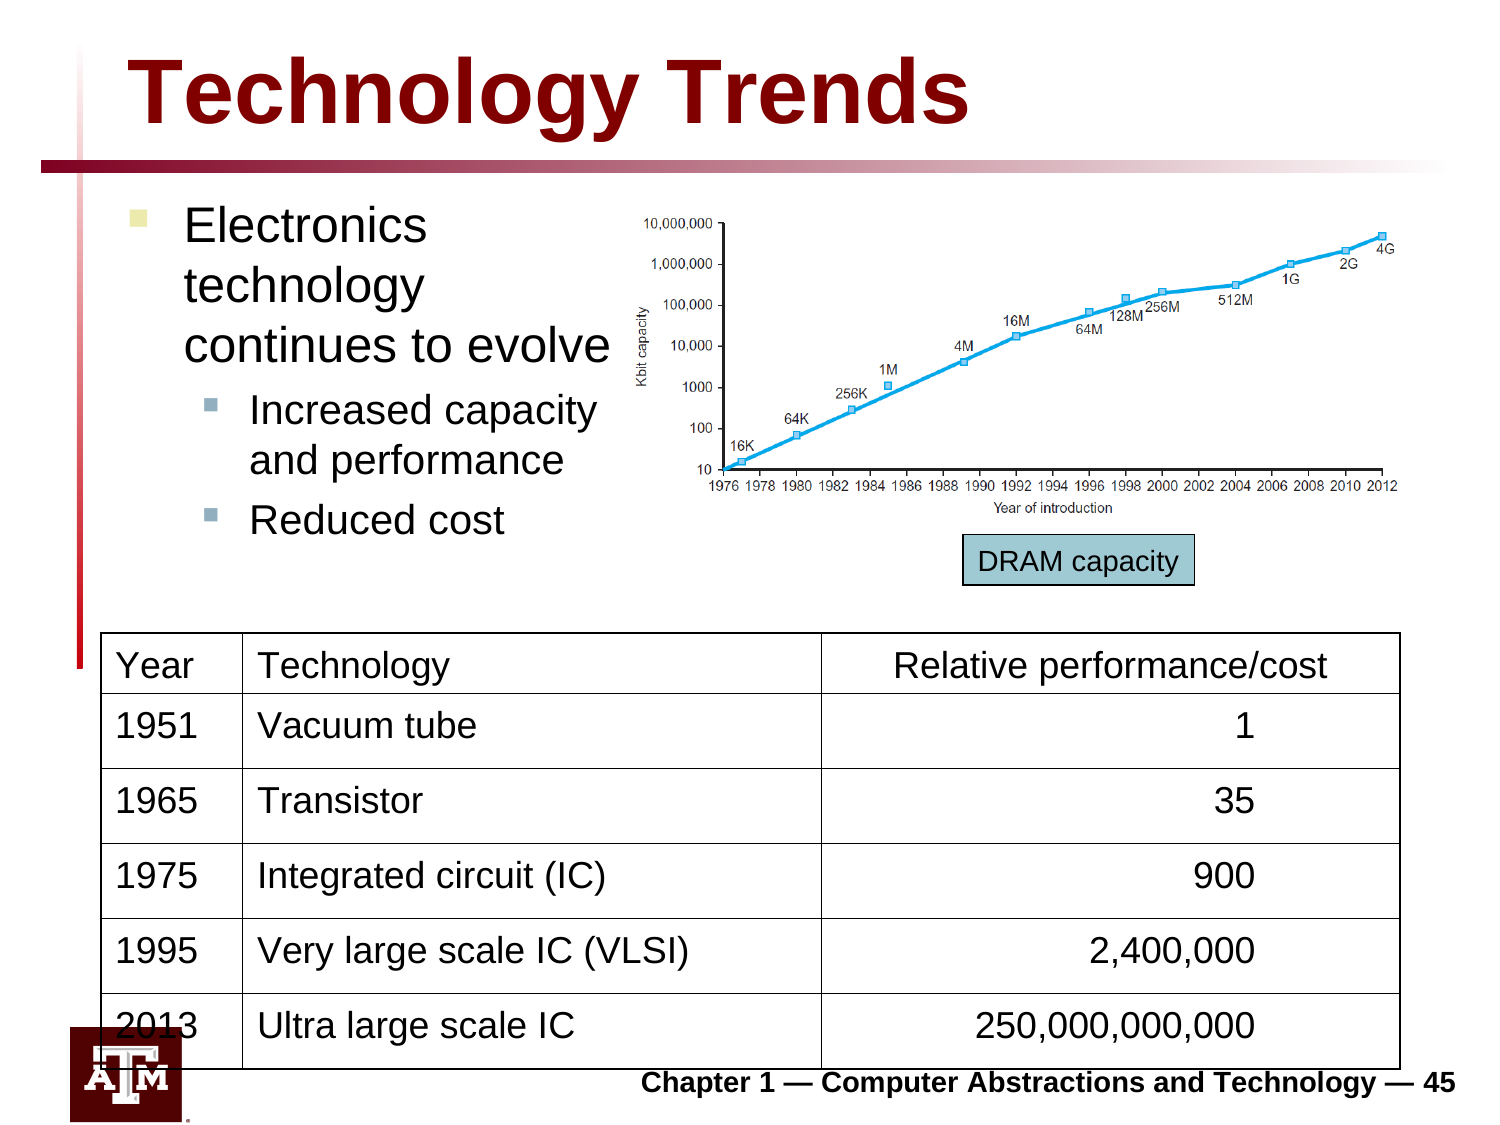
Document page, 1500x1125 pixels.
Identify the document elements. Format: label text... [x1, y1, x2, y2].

table_cell Ultra large scale IC [243, 994, 821, 1068]
text_box DRAM capacity [963, 534, 1195, 586]
table_cell Integrated circuit (IC) [243, 844, 821, 918]
table_header Year [102, 634, 242, 693]
table_cell [1270, 844, 1399, 918]
table_cell Transistor [243, 769, 821, 843]
table_cell 1951 [102, 694, 242, 768]
table_cell [1270, 769, 1399, 843]
table_cell 1 [822, 694, 1270, 768]
table_cell Vacuum tube [243, 694, 821, 768]
table_cell 1975 [102, 844, 242, 918]
table_cell 1965 [102, 769, 242, 843]
table_cell [1270, 694, 1399, 768]
table_cell Very large scale IC (VLSI) [243, 919, 821, 993]
text_box Chapter 1 — Computer Abstractions and Technology — <number> [277, 1046, 1471, 1106]
table_cell 2,400,000 [822, 919, 1270, 993]
table_cell 250,000,000,000 [822, 994, 1270, 1068]
table_cell [1270, 919, 1399, 993]
table_cell 1995 [102, 919, 242, 993]
picture [60, 1023, 196, 1125]
list Electronics technology continues to evolve Increased capacity and performance Reduced cost [112, 184, 656, 632]
table_cell 900 [822, 844, 1270, 918]
table_cell 2013 [102, 994, 242, 1068]
picture [631, 207, 1405, 518]
table_header Technology [243, 634, 821, 693]
table_cell [1270, 994, 1399, 1068]
title Technology Trends [112, 23, 1468, 149]
table_header Relative performance/cost [822, 634, 1399, 693]
table_cell 35 [822, 769, 1270, 843]
